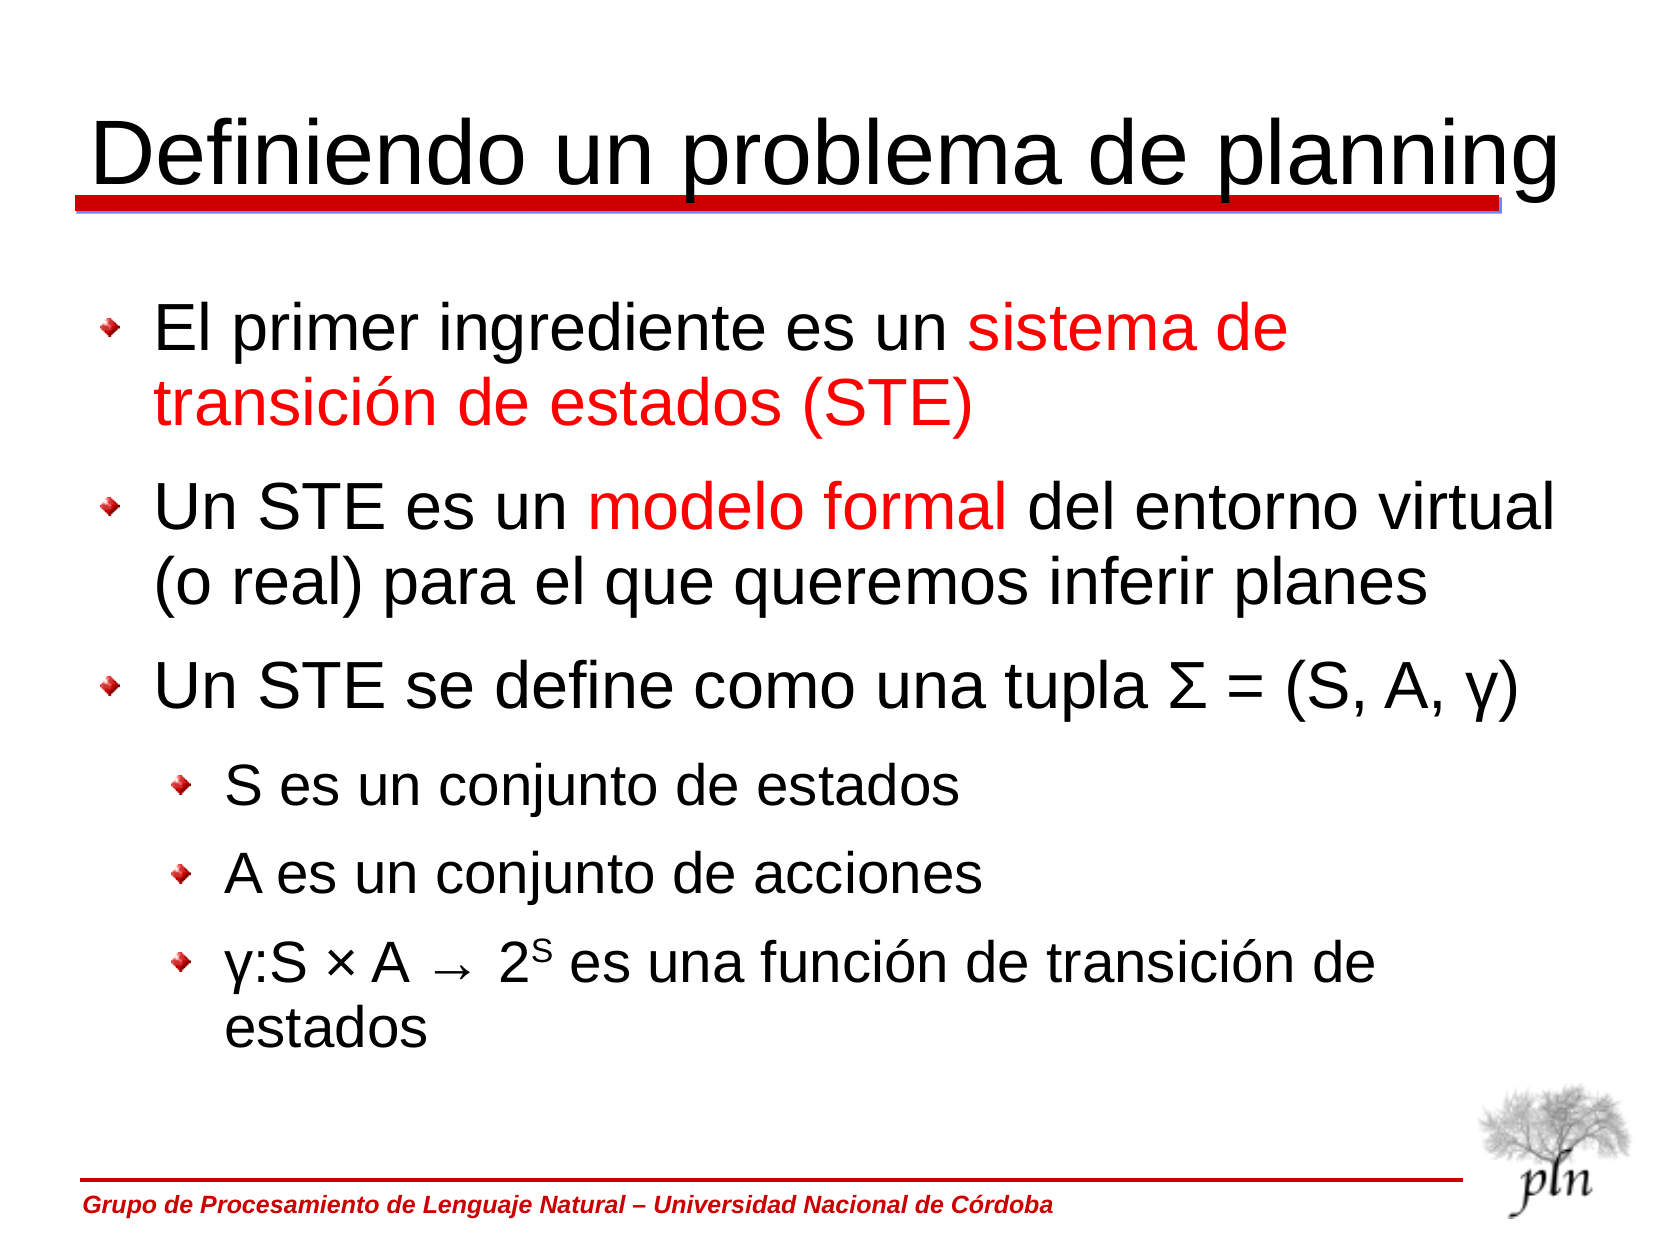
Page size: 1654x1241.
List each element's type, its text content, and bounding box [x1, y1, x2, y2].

title Definiendo un problema de planning [82, 56, 1571, 250]
picture [1477, 1083, 1635, 1219]
list El primer ingrediente es un sistema de transición de estados (STE) Un STE es un modelo formal del entorno virtual (o real) para el que queremos inferir planes Un STE se define como una tupla Σ = (S, A, γ) S es un conjunto de estados A es un conjunto de acciones γ:S × A → 2S es una función de transición de estados [82, 290, 1571, 1109]
